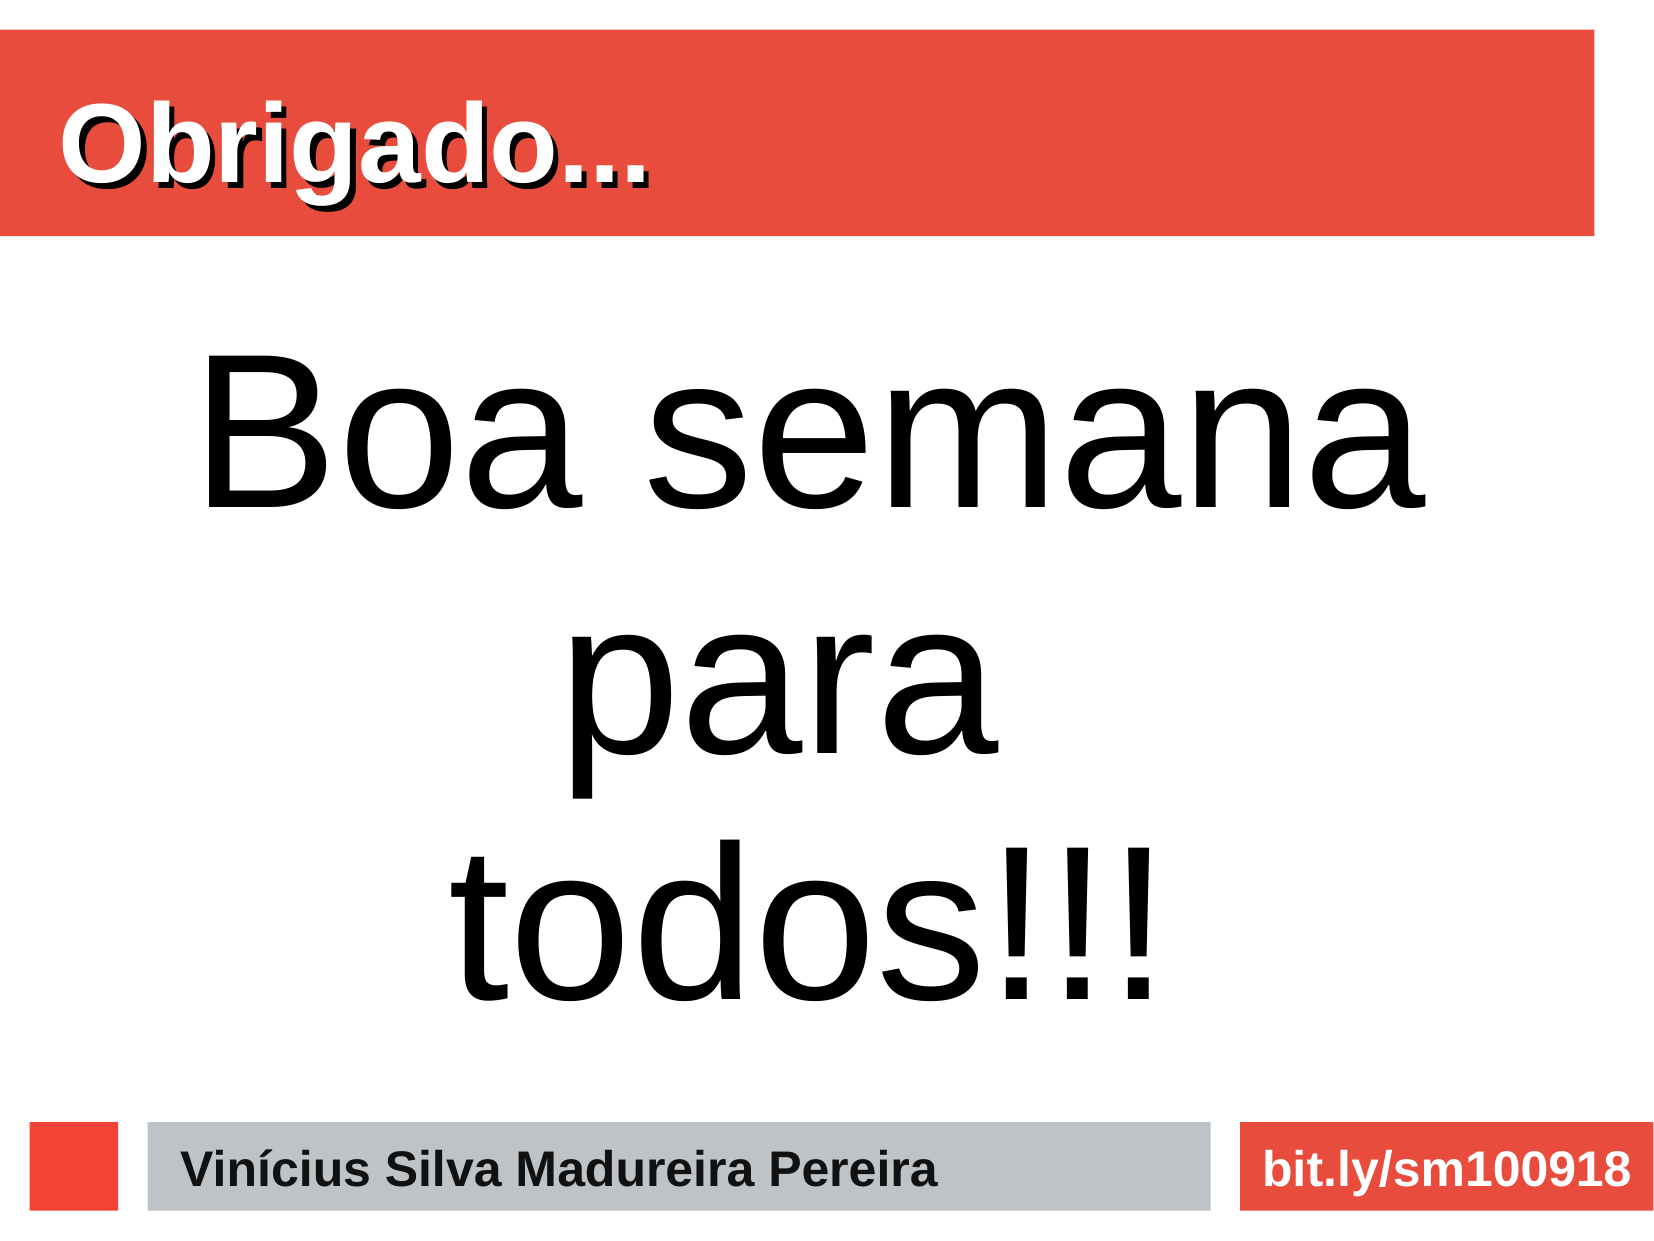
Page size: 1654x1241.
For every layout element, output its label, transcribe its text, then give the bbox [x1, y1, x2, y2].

text_box Vinícius Silva Madureira Pereira [165, 1133, 1170, 1205]
title Obrigado... [59, 59, 1595, 207]
text_box Boa semana para todos!!! [70, 301, 1548, 1087]
text_box bit.ly/sm100918 [1228, 1133, 1654, 1205]
